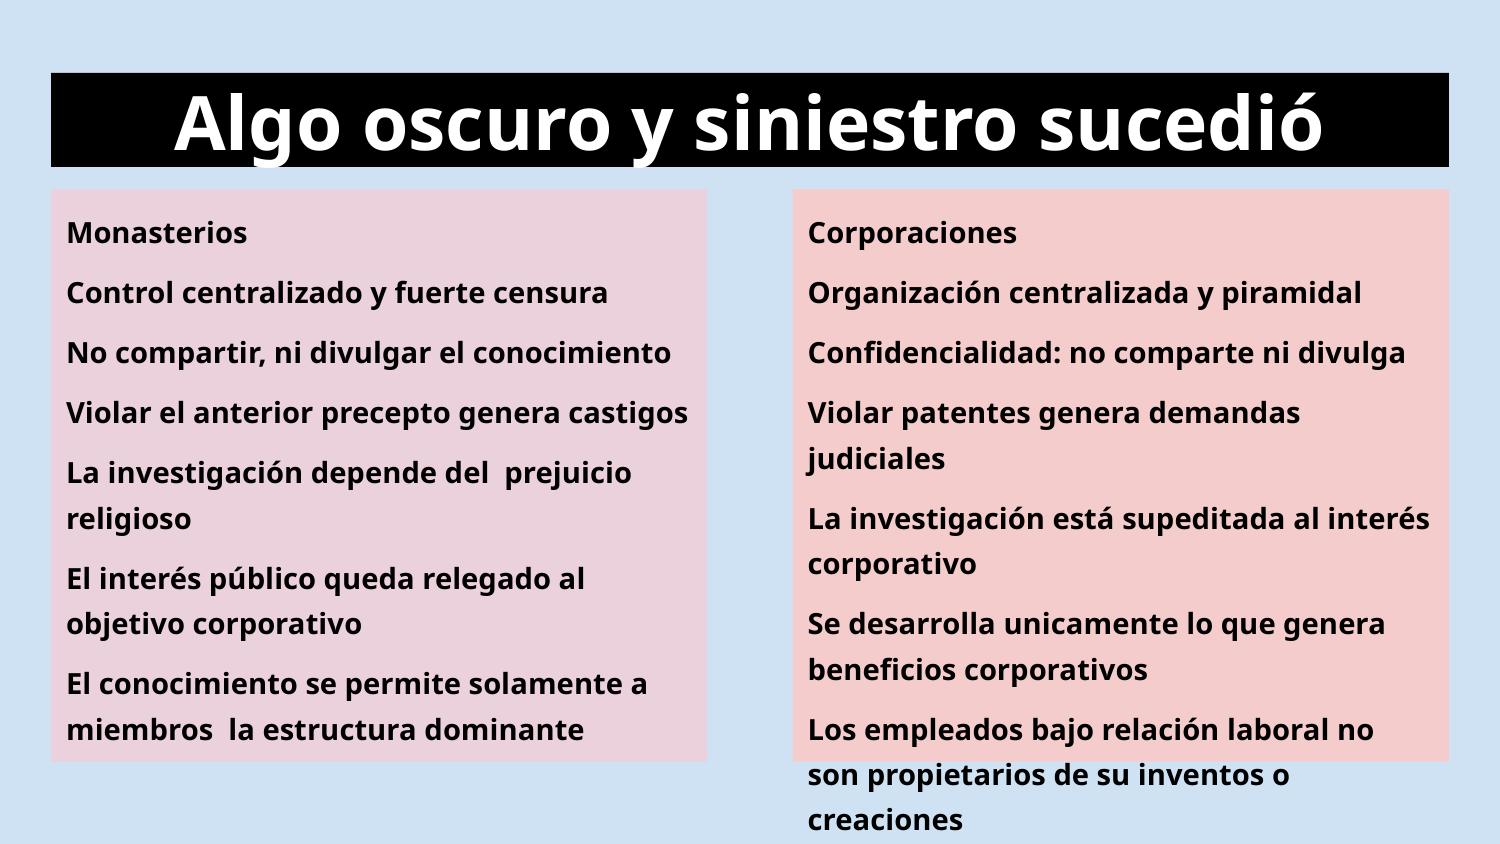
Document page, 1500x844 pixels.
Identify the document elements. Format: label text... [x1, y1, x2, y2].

list Corporaciones Organización centralizada y piramidal Confidencialidad: no comparte ni divulga Violar patentes genera demandas judiciales La investigación está supeditada al interés corporativo Se desarrolla unicamente lo que genera beneficios corporativos Los empleados bajo relación laboral no son propietarios de su inventos o creaciones [792, 189, 1449, 762]
list Monasterios Control centralizado y fuerte censura No compartir, ni divulgar el conocimiento Violar el anterior precepto genera castigos La investigación depende del prejuicio religioso El interés público queda relegado al objetivo corporativo El conocimiento se permite solamente a miembros la estructura dominante [51, 189, 708, 762]
title Algo oscuro y siniestro sucedió [51, 72, 1449, 167]
